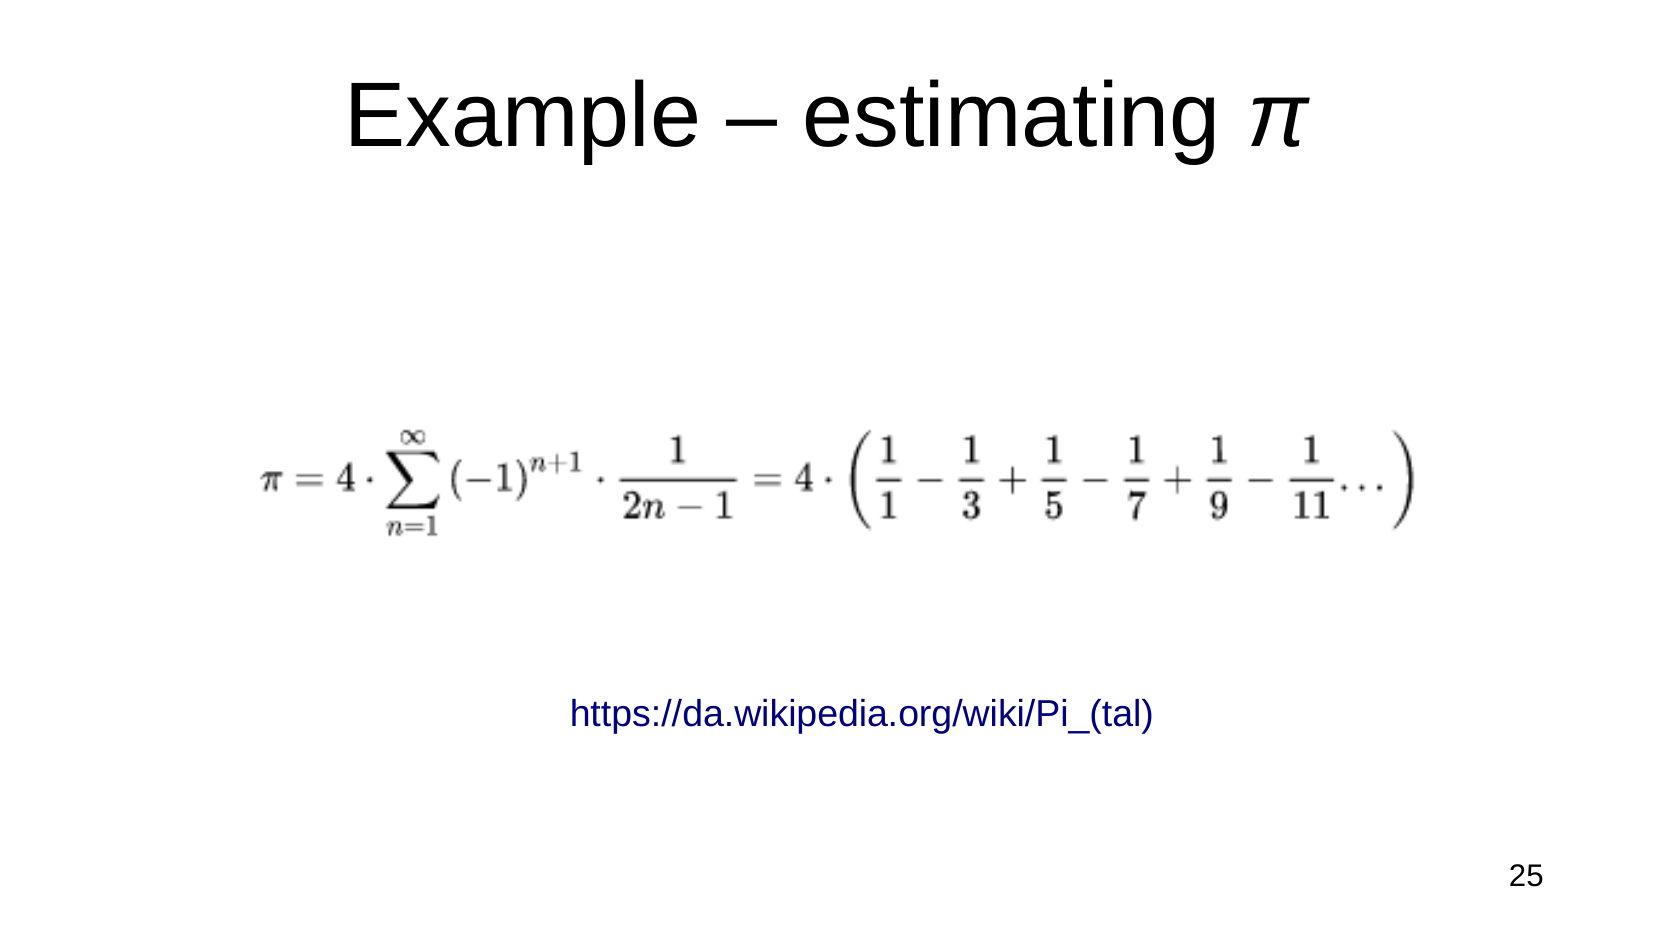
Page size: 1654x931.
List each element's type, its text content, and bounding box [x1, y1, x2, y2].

text_box <nummer> [1494, 850, 1654, 921]
title Example – estimating π [82, 37, 1571, 193]
text_box https://da.wikipedia.org/wiki/Pi_(tal) [555, 685, 1170, 742]
picture [210, 421, 1441, 556]
